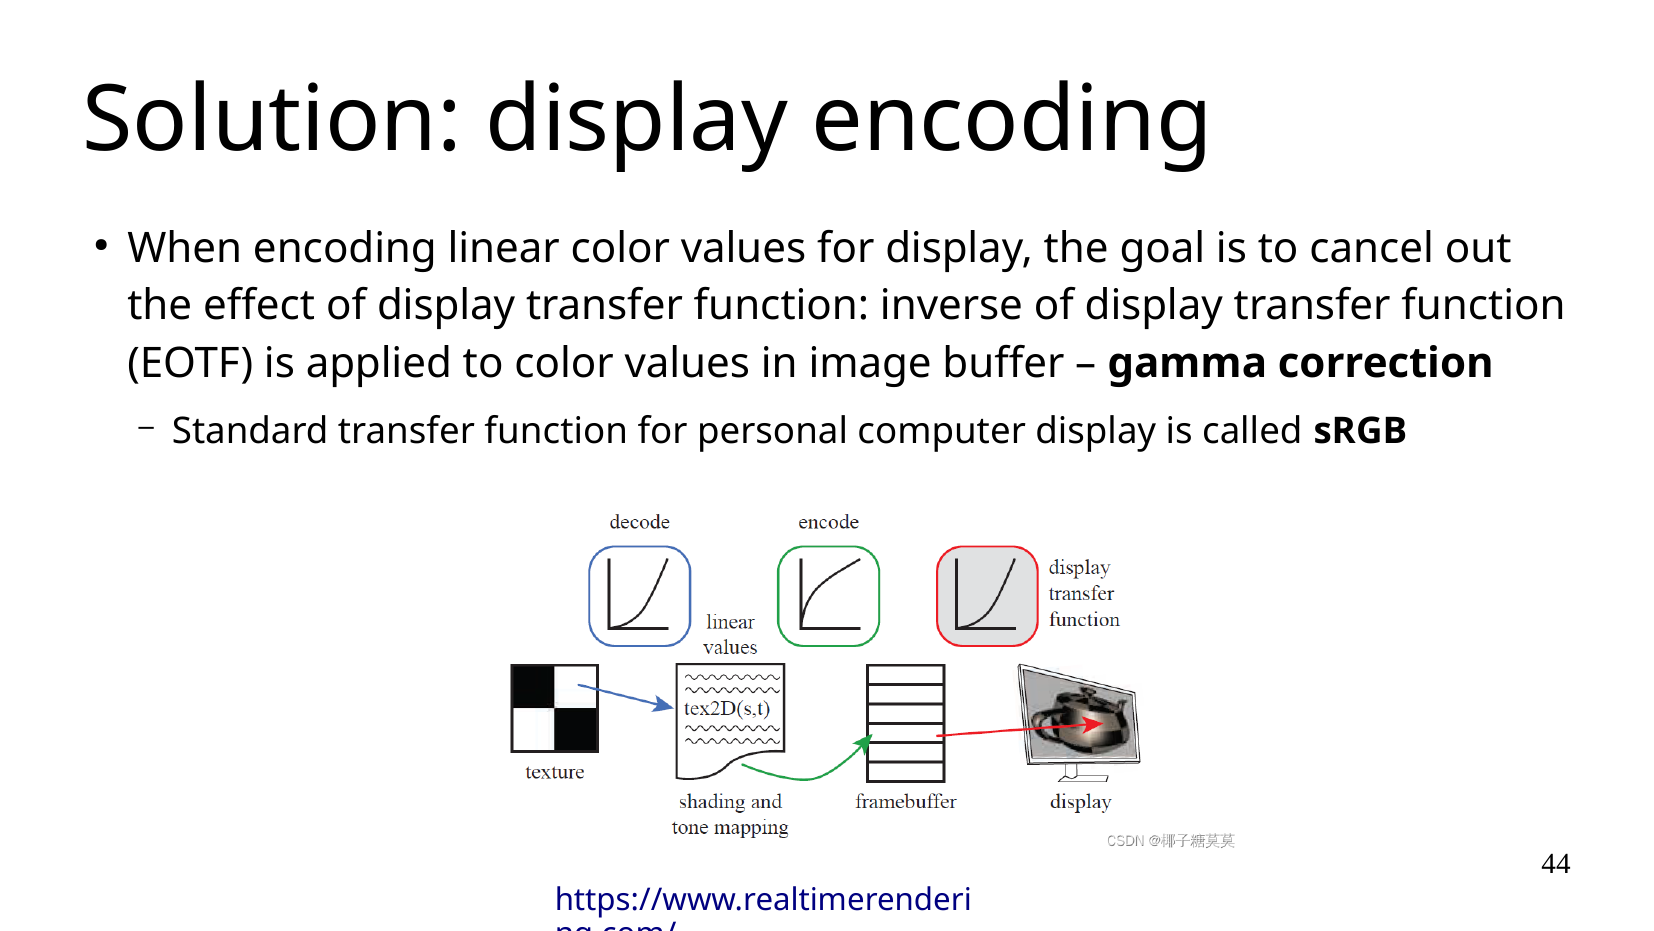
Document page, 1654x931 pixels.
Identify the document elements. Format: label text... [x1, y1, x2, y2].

picture [435, 479, 1246, 855]
list When encoding linear color values for display, the goal is to cancel out the effect of display transfer function: inverse of display transfer function (EOTF) is applied to color values in image buffer – gamma correction Standard transfer function for personal computer display is called sRGB [82, 217, 1571, 466]
text_box https://www.realtimerendering.com/ [540, 870, 991, 924]
title Solution: display encoding [82, 37, 1571, 193]
